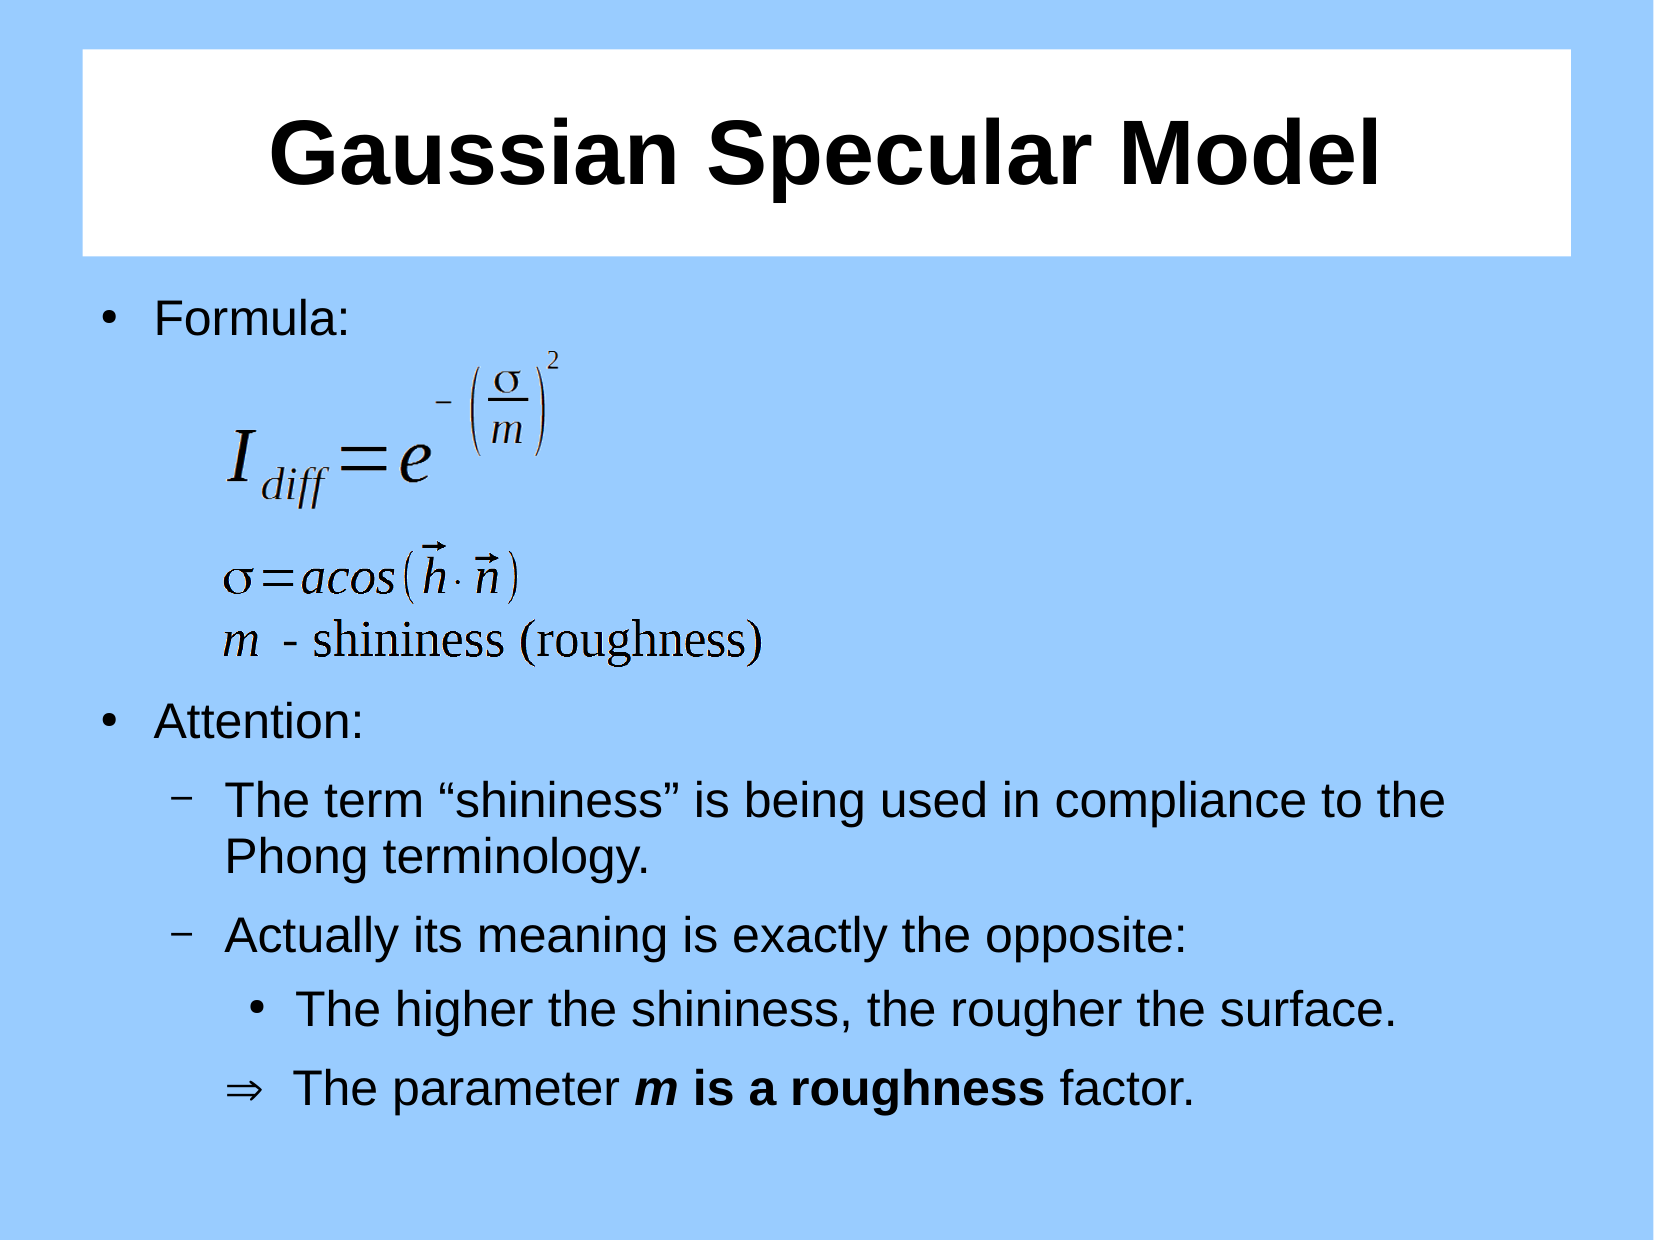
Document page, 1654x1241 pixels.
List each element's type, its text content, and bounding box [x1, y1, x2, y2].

picture [212, 536, 766, 674]
picture [220, 345, 567, 515]
title Gaussian Specular Model [82, 49, 1571, 257]
list Formula: Attention: The term “shininess” is being used in compliance to the Phong terminology. Actually its meaning is exactly the opposite: The higher the shininess, the rougher the surface.  The parameter m is a roughness factor. [82, 290, 1571, 1170]
